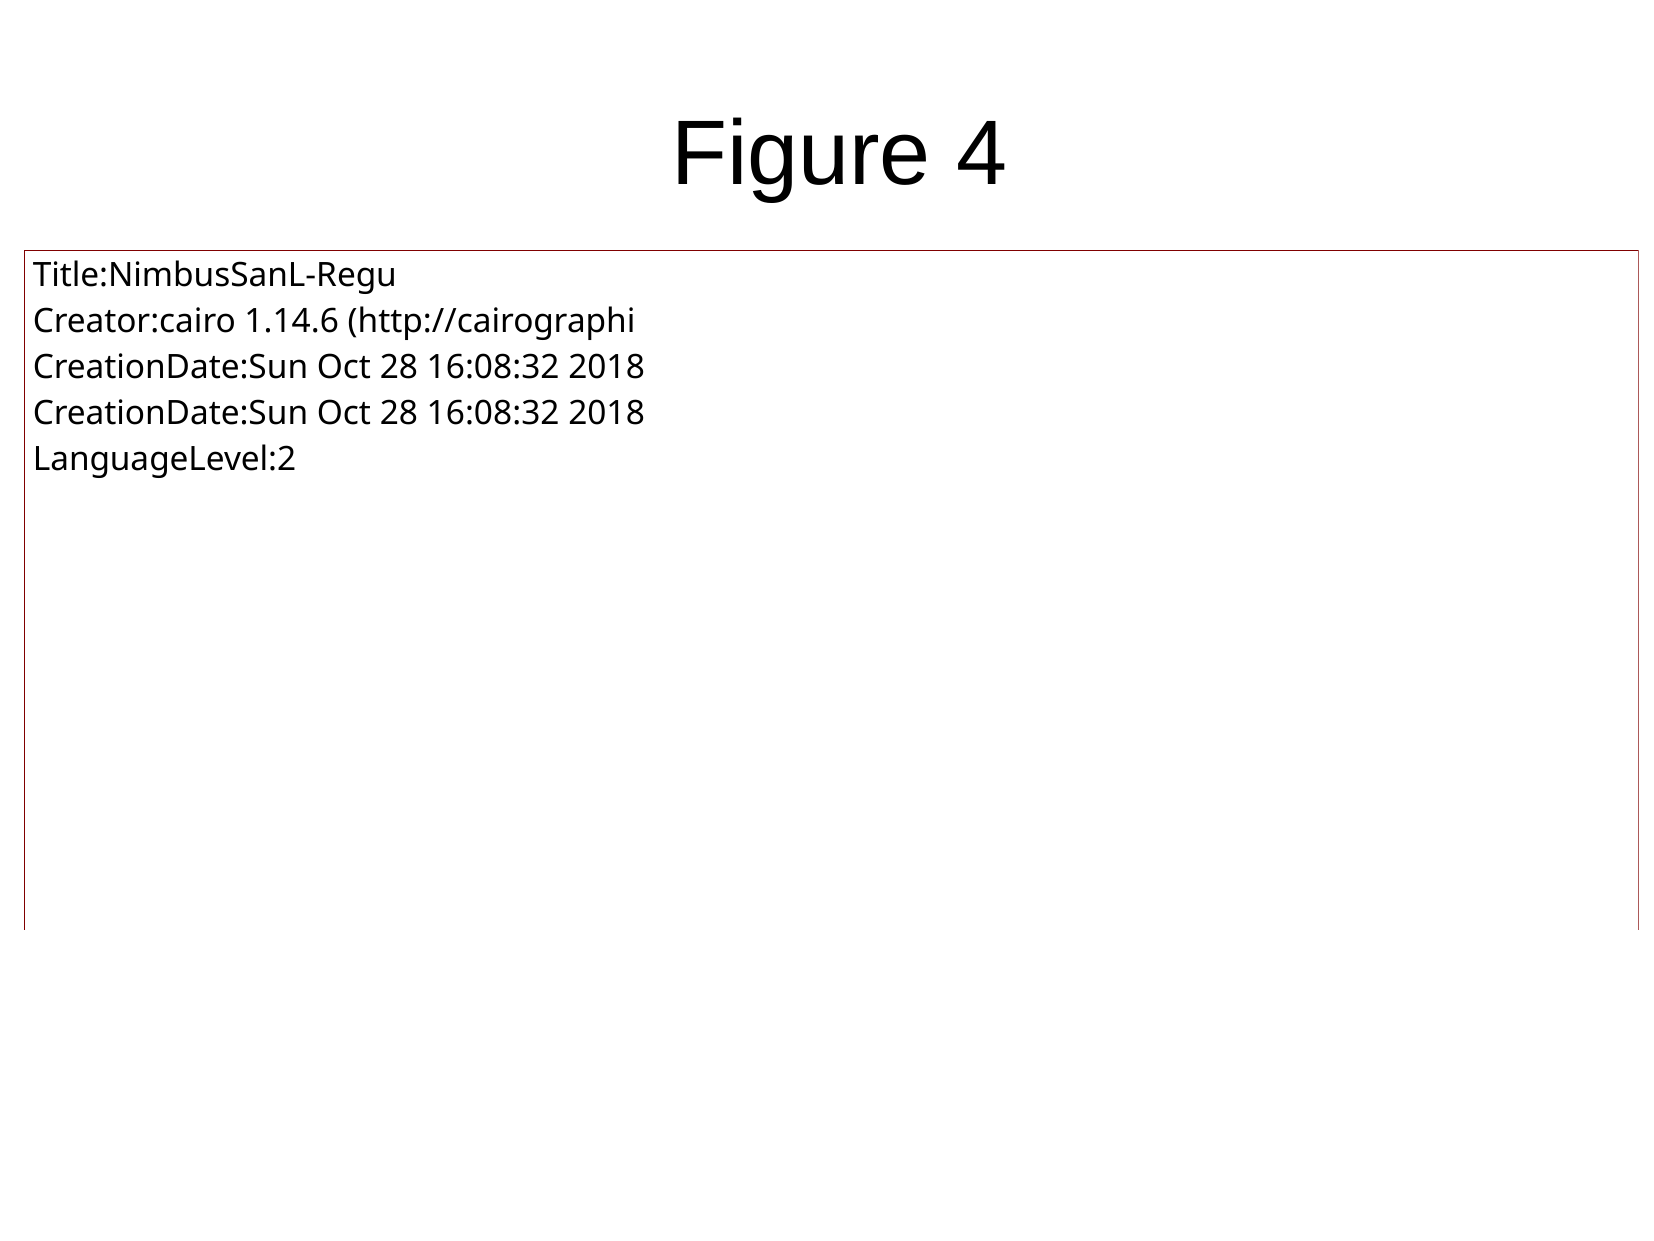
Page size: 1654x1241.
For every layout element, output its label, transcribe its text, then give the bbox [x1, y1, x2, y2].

title Figure 4 [82, 49, 1571, 248]
picture [21, 248, 1639, 930]
